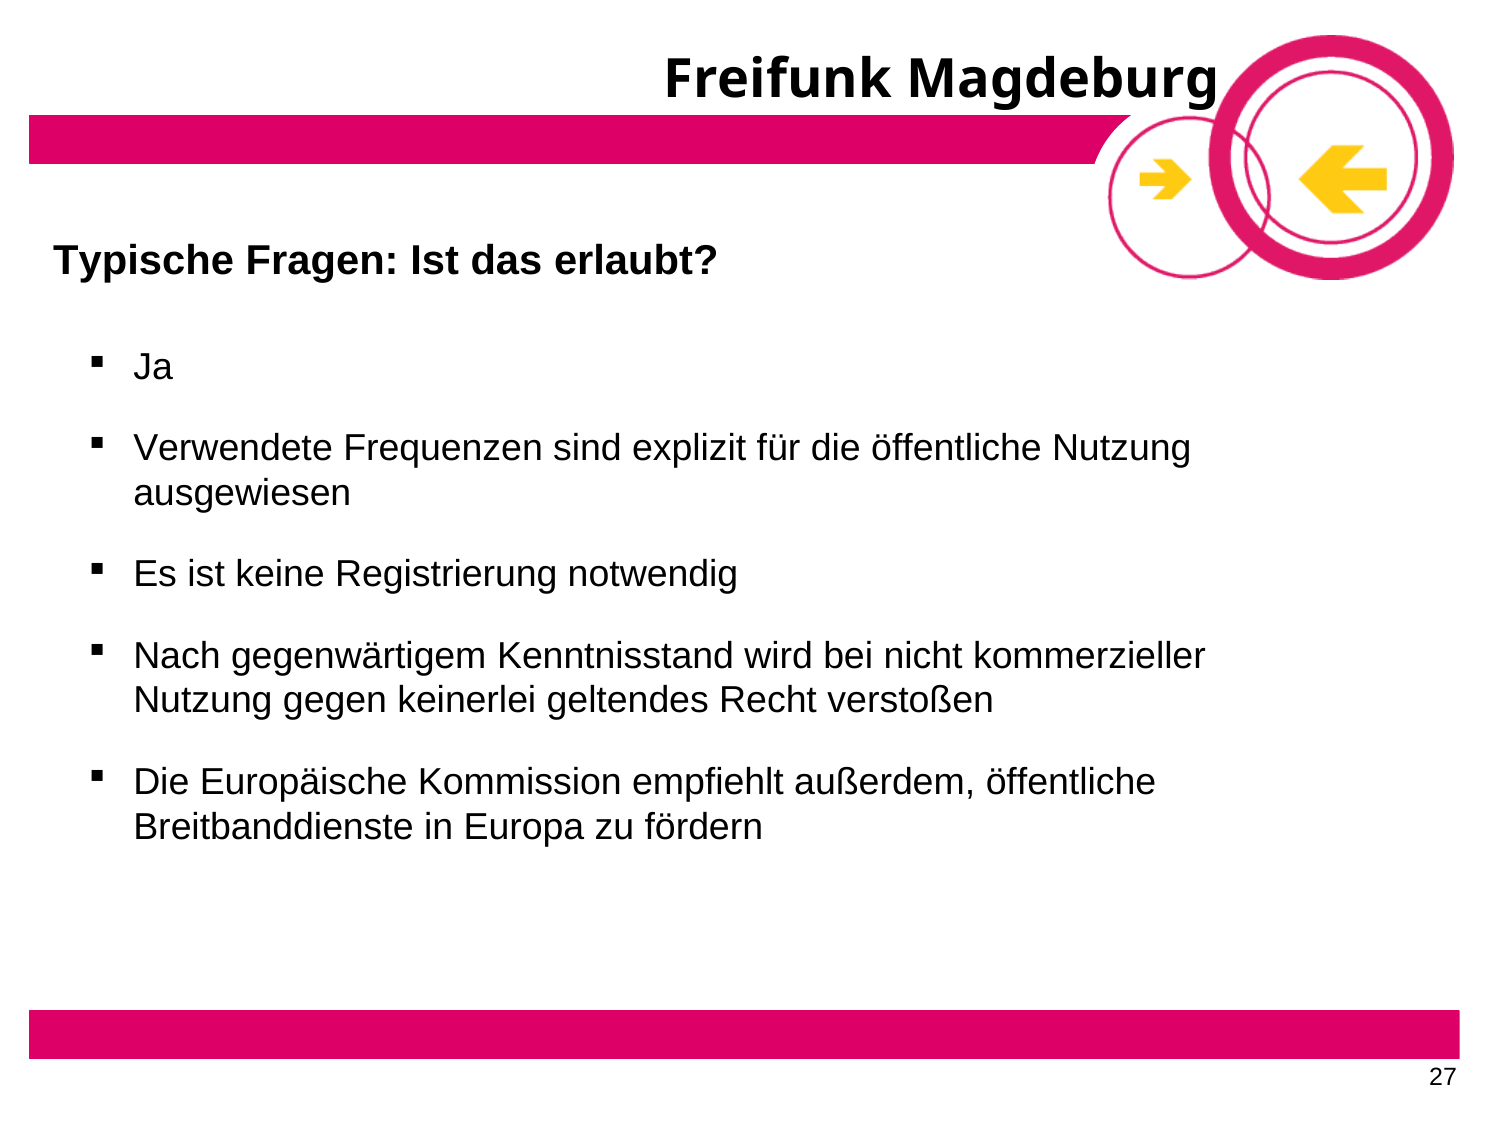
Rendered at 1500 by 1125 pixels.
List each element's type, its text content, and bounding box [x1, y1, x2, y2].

picture [1107, 73, 1114, 91]
picture [1107, 35, 1454, 280]
text_box Ja Verwendete Frequenzen sind explizit für die öffentliche Nutzung ausgewiesen Es ist keine Registrierung notwendig Nach gegenwärtigem Kenntnisstand wird bei nicht kommerzieller Nutzung gegen keinerlei geltendes Recht verstoßen Die Europäische Kommission empfiehlt außerdem, öffentliche Breitbanddienste in Europa zu fördern [59, 342, 1288, 980]
text_box Typische Fragen: Ist das erlaubt? [53, 233, 1046, 313]
